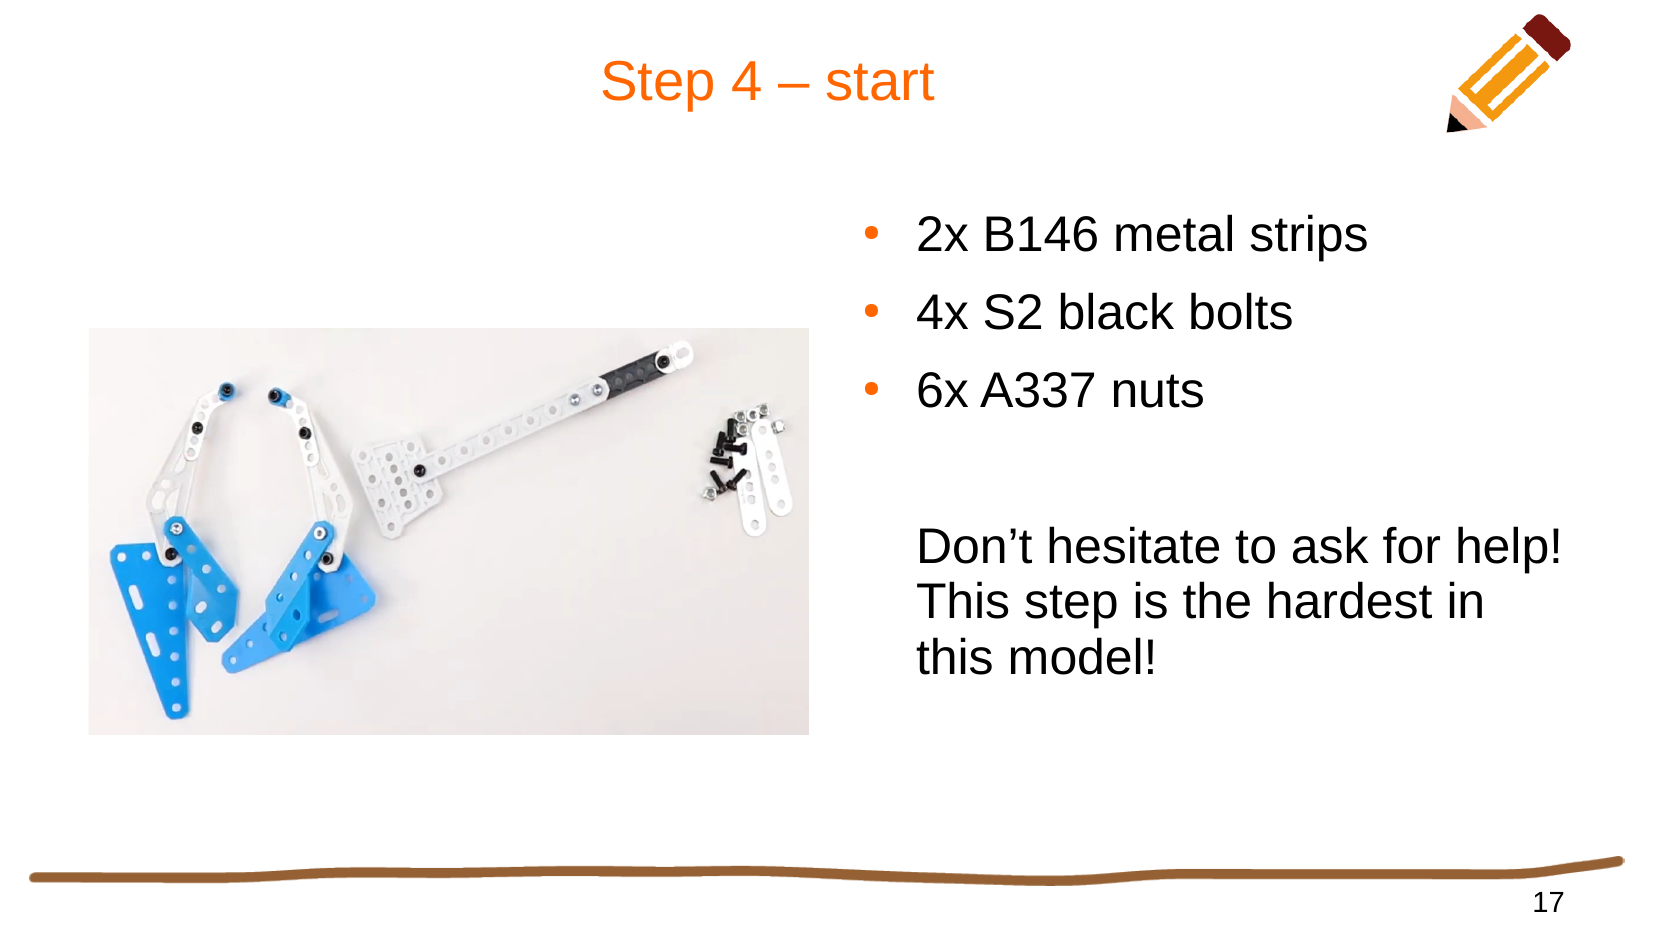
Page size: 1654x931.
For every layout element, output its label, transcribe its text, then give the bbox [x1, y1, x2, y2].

picture [29, 856, 1625, 886]
list 2x B146 metal strips 4x S2 black bolts 6x A337 nuts Don’t hesitate to ask for help! This step is the hardest in this model! [845, 206, 1566, 857]
picture [1446, 14, 1571, 133]
title Step 4 – start [88, 29, 1447, 133]
picture [88, 328, 809, 735]
